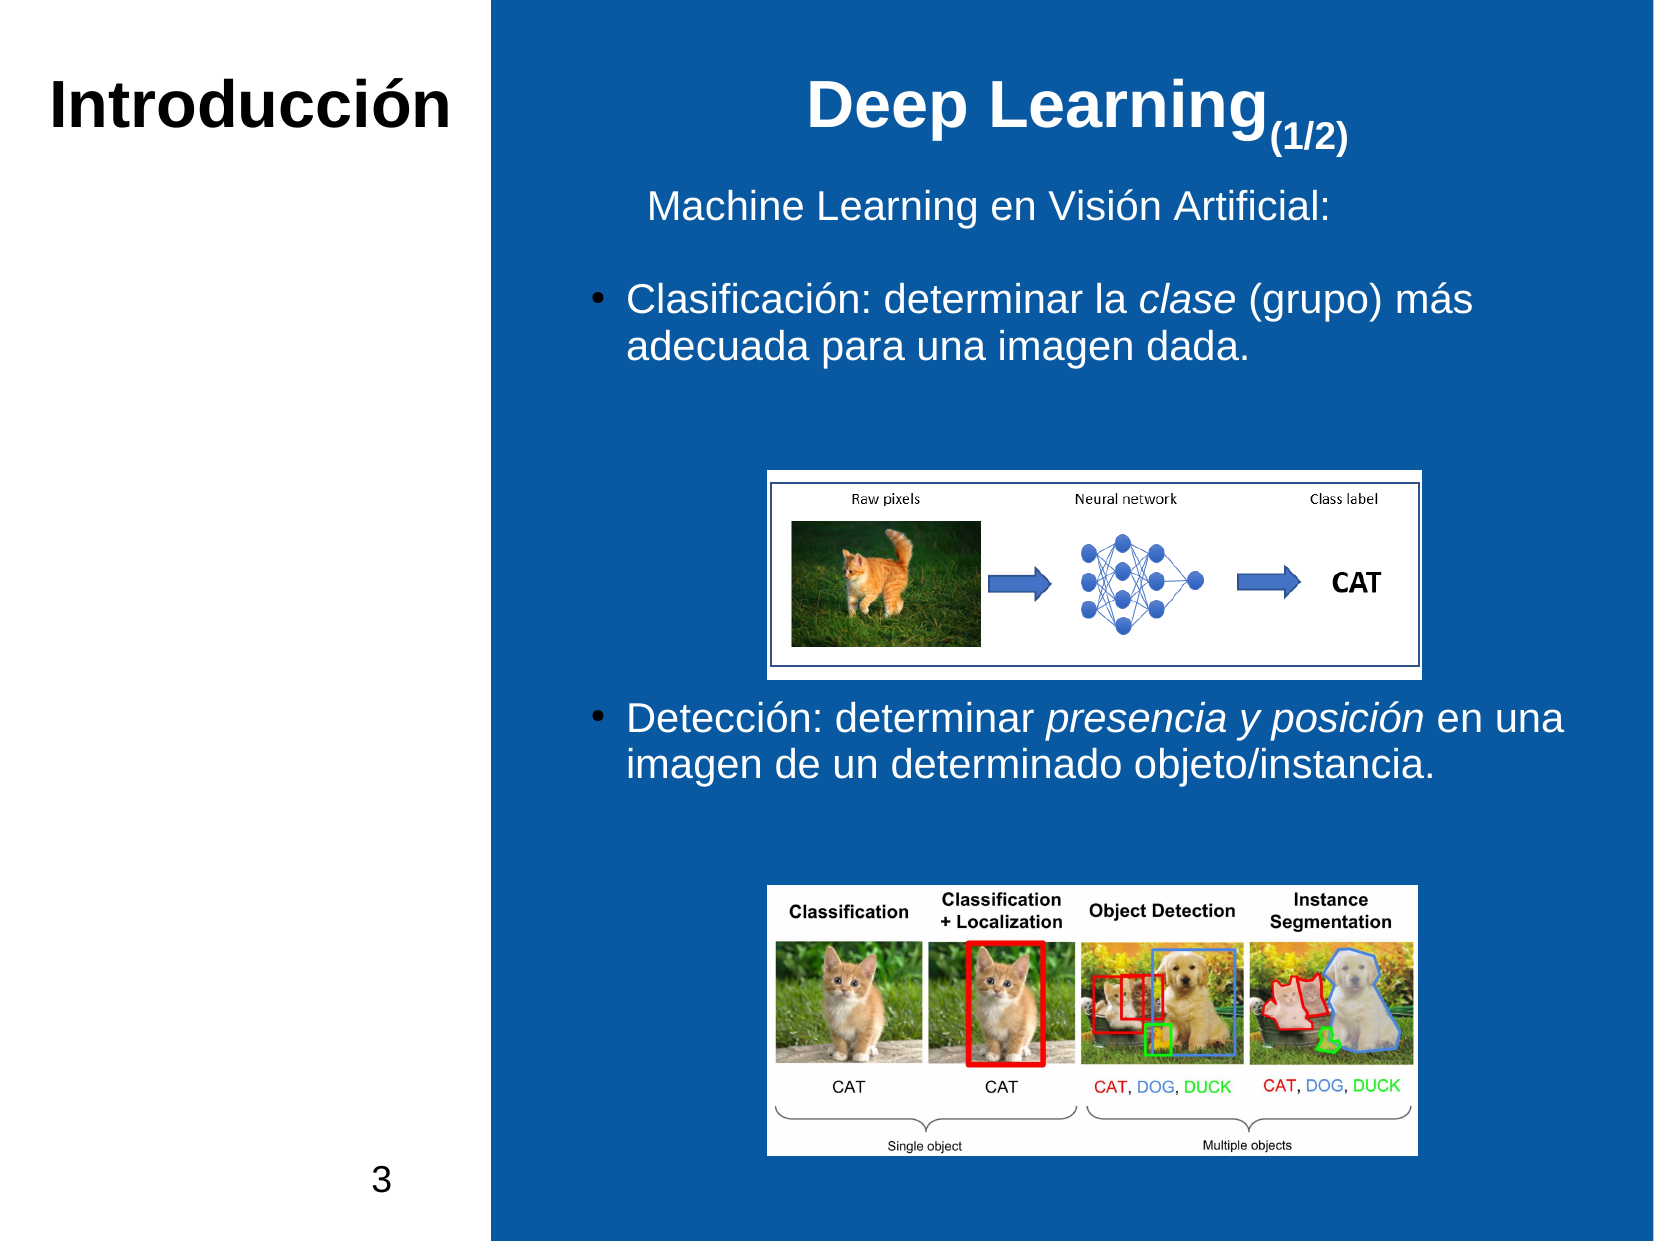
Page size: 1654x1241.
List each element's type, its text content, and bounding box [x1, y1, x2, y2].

title Deep Learning(1/2) [649, 17, 1506, 183]
title Introducción [29, 67, 473, 143]
picture [491, 0, 1654, 1241]
list Machine Learning en Visión Artificial: Clasificación: determinar la clase (grupo) más adecuada para una imagen dada. Detección: determinar presencia y posición en una imagen de un determinado objeto/instancia. [590, 183, 1625, 1165]
